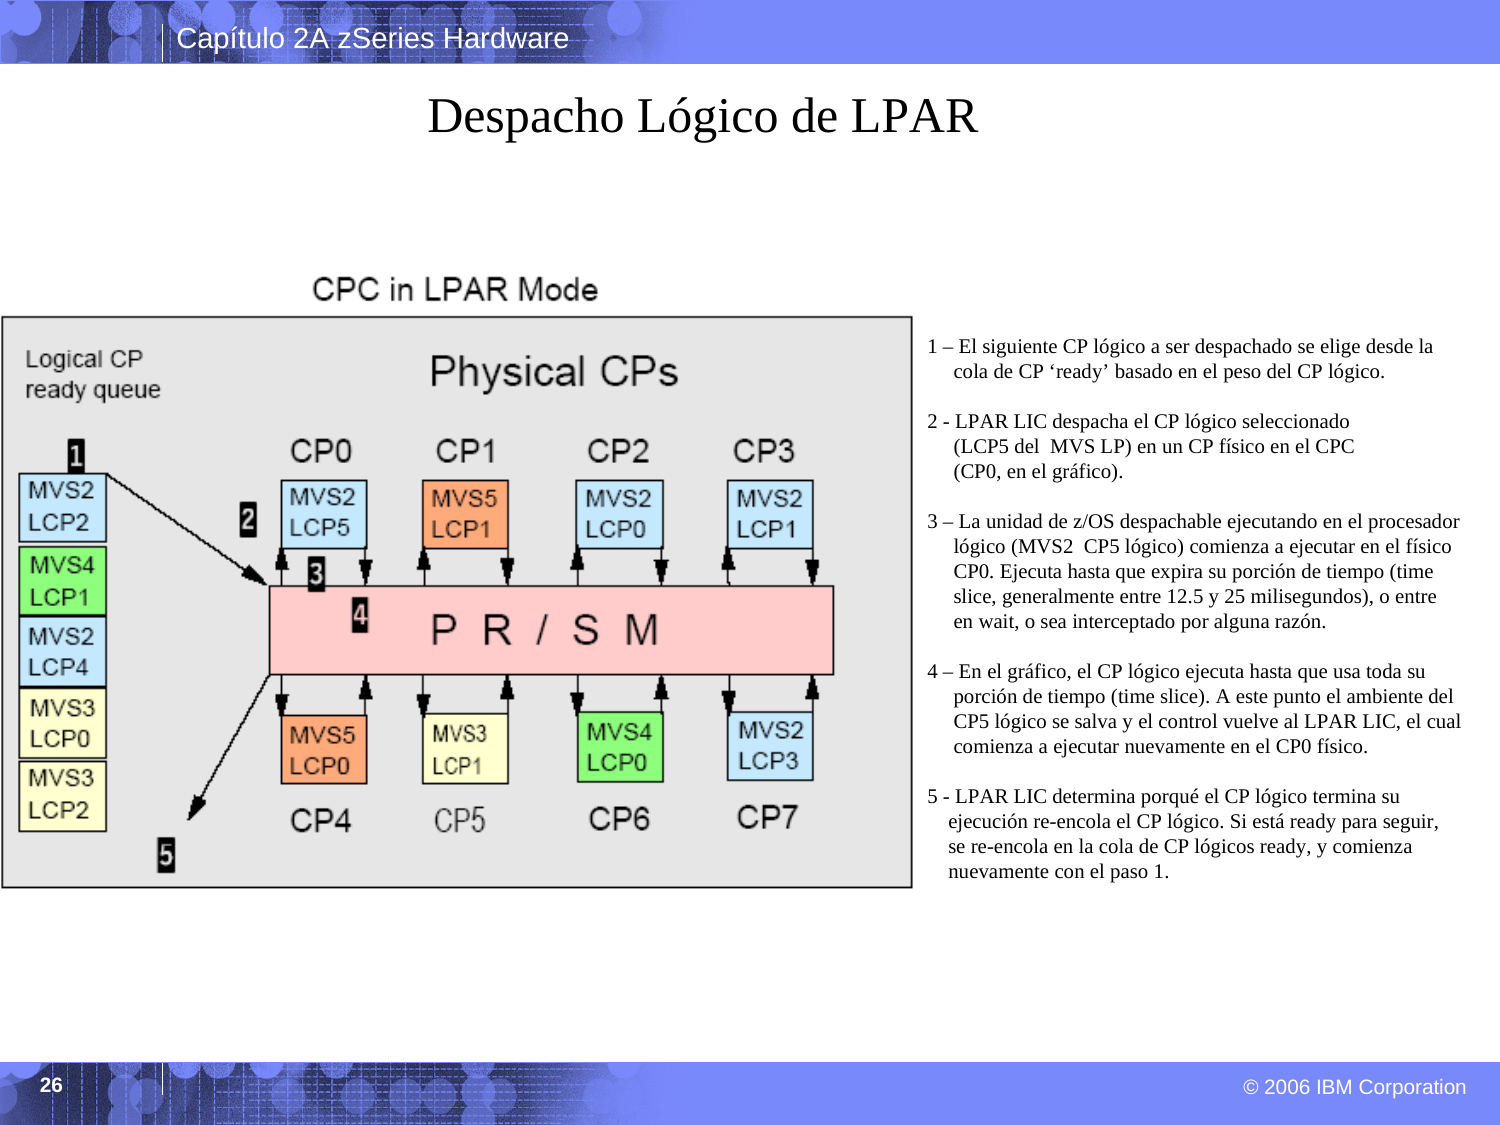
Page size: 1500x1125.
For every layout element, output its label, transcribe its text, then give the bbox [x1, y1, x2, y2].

text_box Despacho Lógico de LPAR [412, 74, 994, 151]
picture [0, 262, 918, 904]
picture [0, 1063, 1500, 1125]
picture [1, 1, 1500, 63]
text_box 1 – El siguiente CP lógico a ser despachado se elige desde la cola de CP ‘ready’ basado en el peso del CP lógico. 2 - LPAR LIC despacha el CP lógico seleccionado (LCP5 del MVS LP) en un CP físico en el CPC (CP0, en el gráfico). 3 – La unidad de z/OS despachable ejecutando en el procesador lógico (MVS2 CP5 lógico) comienza a ejecutar en el físico CP0. Ejecuta hasta que expira su porción de tiempo (time slice, generalmente entre 12.5 y 25 milisegundos), o entre en wait, o sea interceptado por alguna razón. 4 – En el gráfico, el CP lógico ejecuta hasta que usa toda su porción de tiempo (time slice). A este punto el ambiente del CP5 lógico se salva y el control vuelve al LPAR LIC, el cual comienza a ejecutar nuevamente en el CP0 físico. 5 - LPAR LIC determina porqué el CP lógico termina su ejecución re-encola el CP lógico. Si está ready para seguir, se re-encola en la cola de CP lógicos ready, y comienza nuevamente con el paso 1. [912, 324, 1500, 890]
